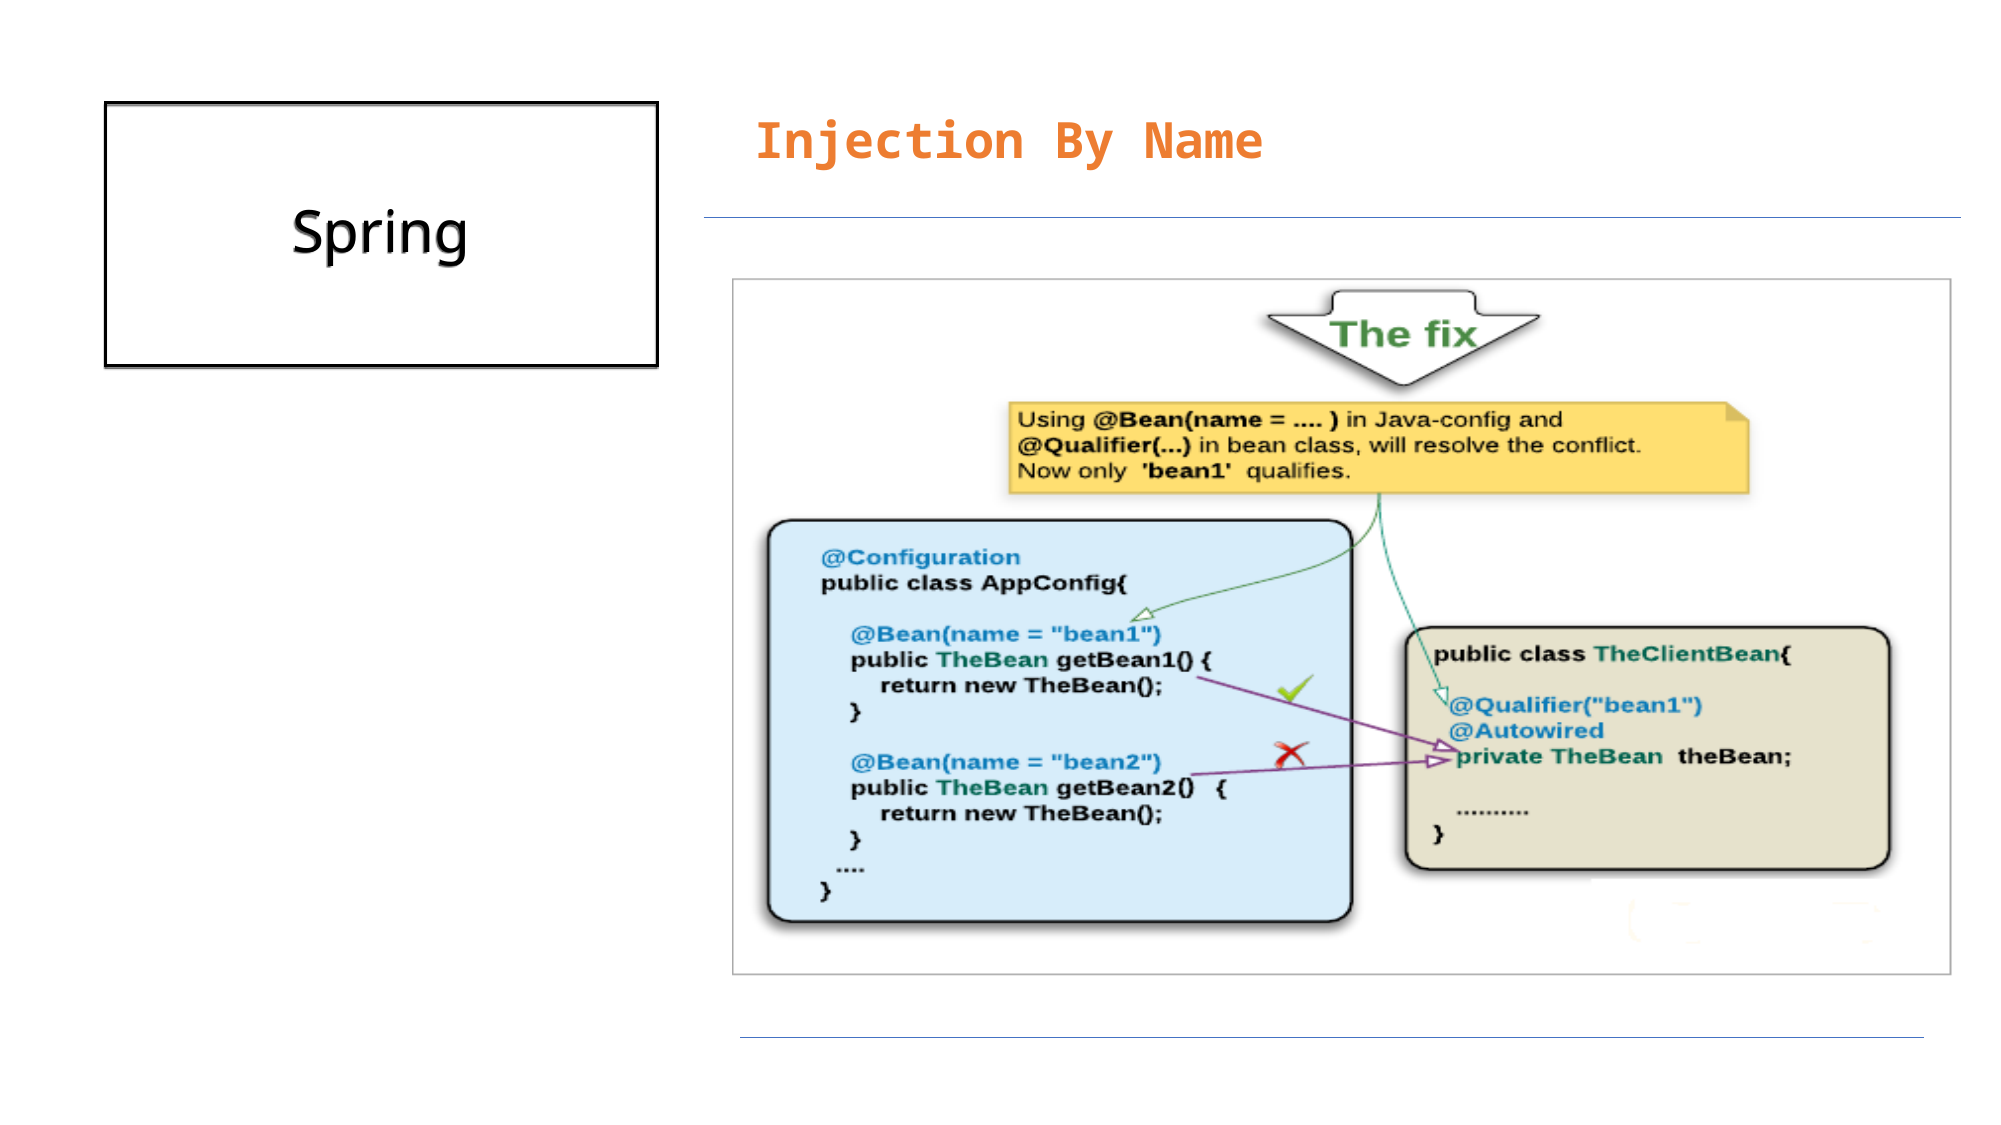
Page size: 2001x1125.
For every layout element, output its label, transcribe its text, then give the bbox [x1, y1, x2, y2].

title Spring [105, 102, 658, 366]
text_box Injection By Name [739, 107, 1740, 178]
picture [732, 277, 1954, 977]
